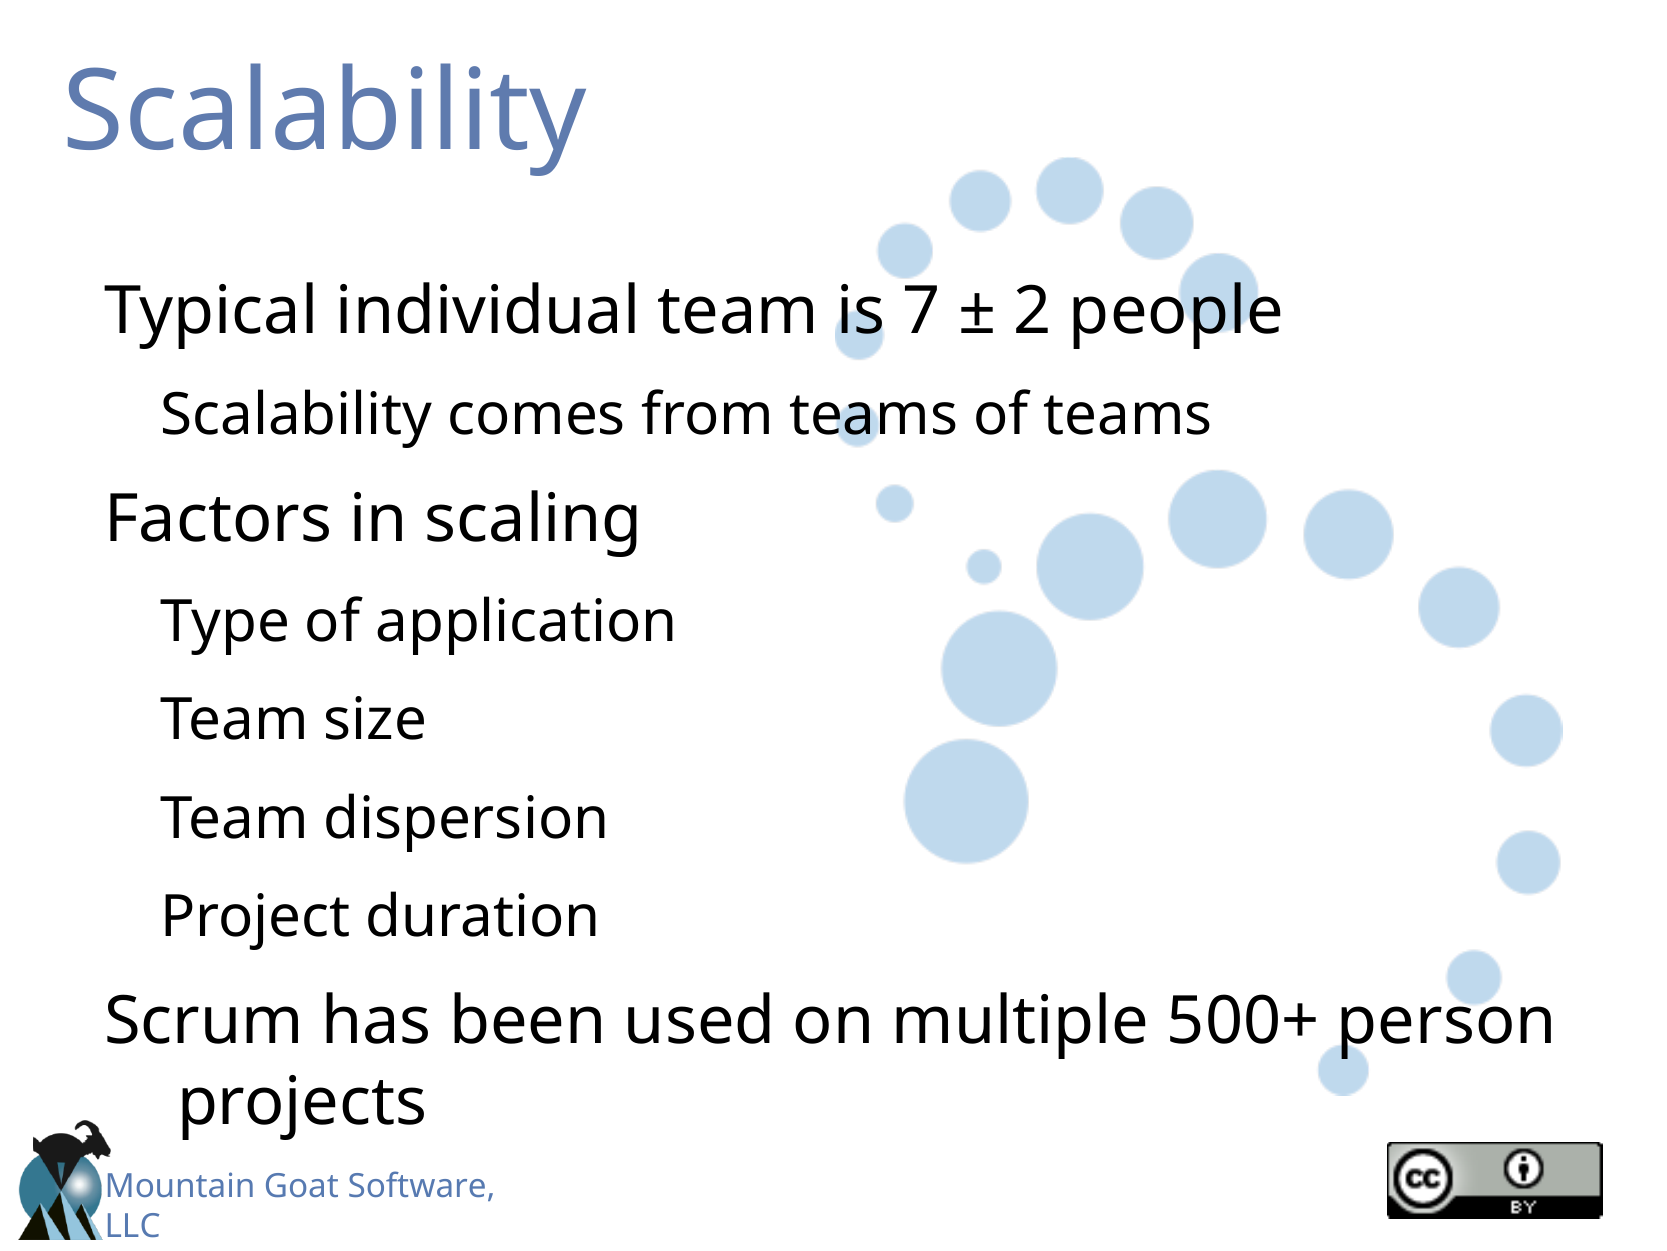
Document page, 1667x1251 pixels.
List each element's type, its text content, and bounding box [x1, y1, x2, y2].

list Typical individual team is 7 ± 2 people Scalability comes from teams of teams Factors in scaling Type of application Team size Team dispersion Project duration Scrum has been used on multiple 500+ person projects [56, 262, 1609, 1159]
picture [1387, 1159, 1603, 1219]
title Scalability [56, 18, 1609, 194]
picture [18, 1120, 111, 1240]
picture [835, 194, 1563, 262]
